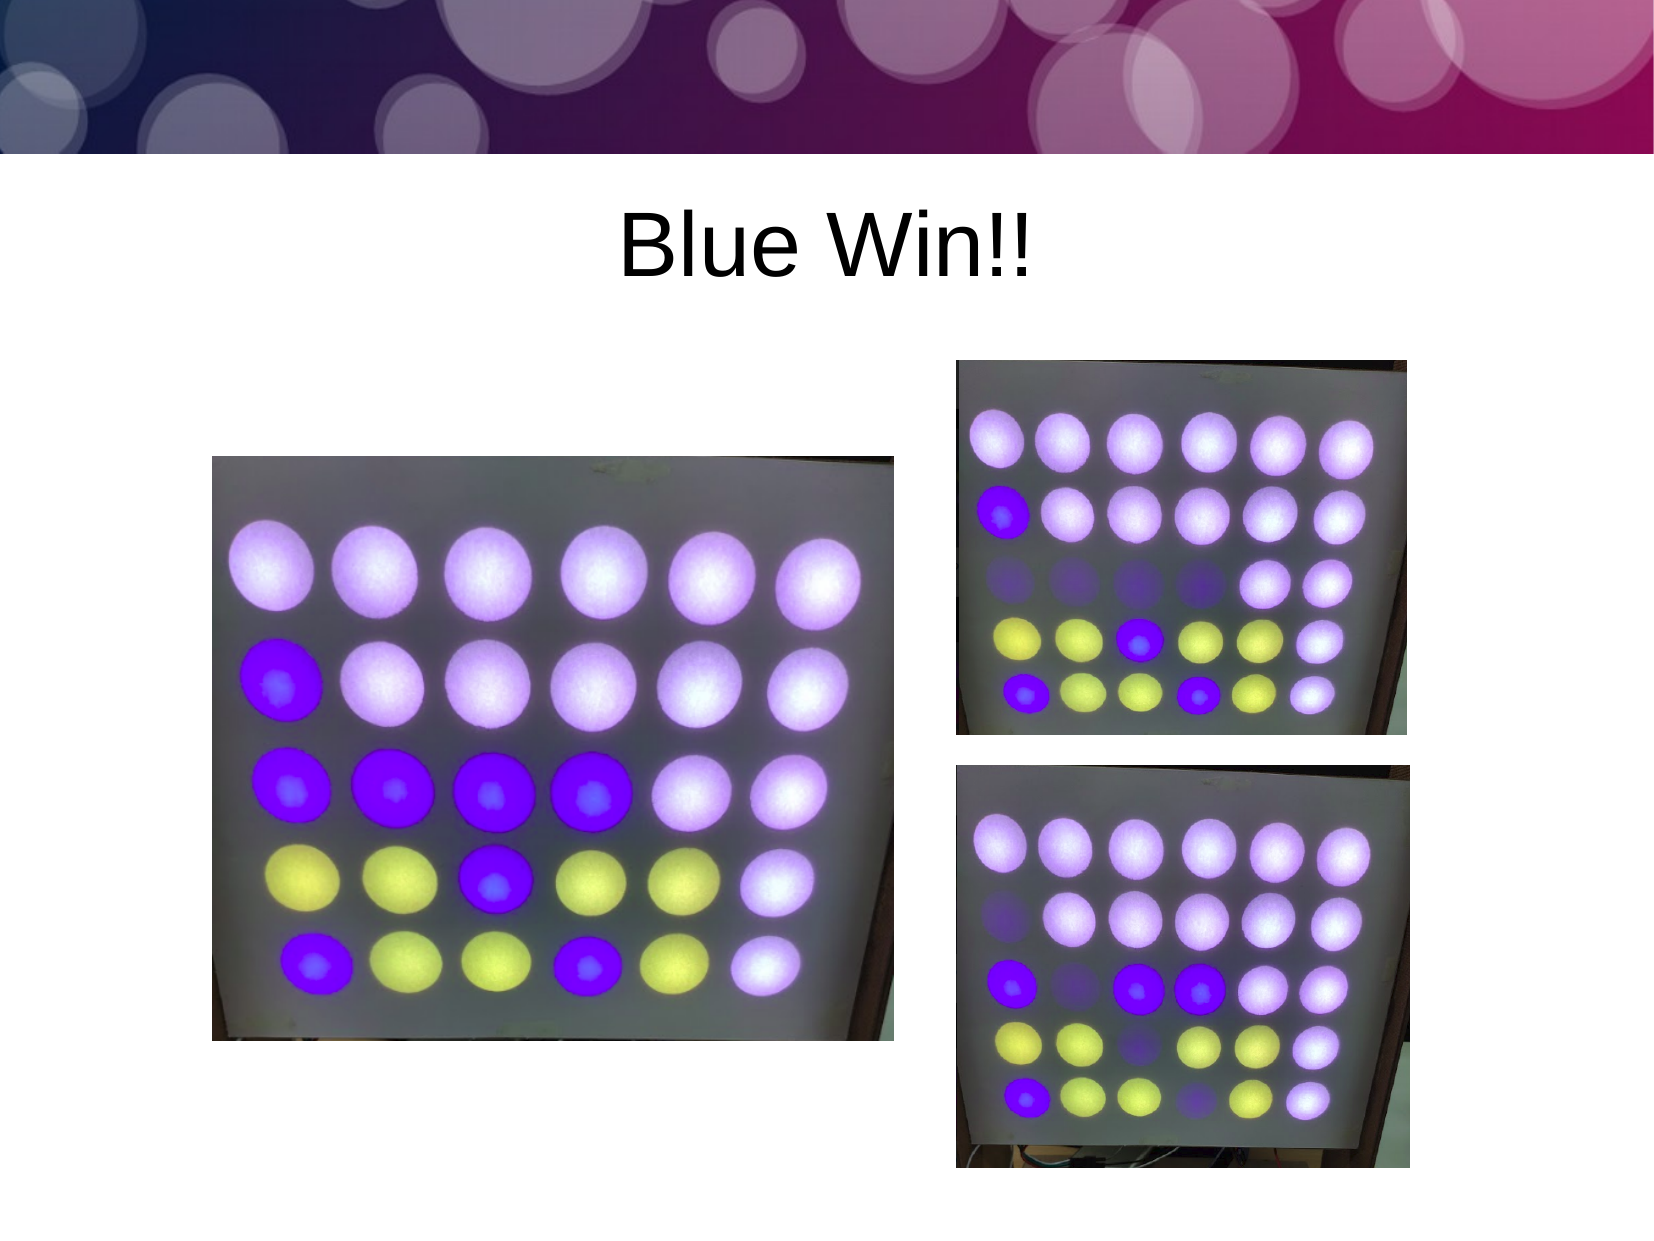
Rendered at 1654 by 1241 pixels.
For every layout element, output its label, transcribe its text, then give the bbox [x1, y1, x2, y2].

title Blue Win!! [82, 159, 1571, 331]
picture [212, 456, 894, 1041]
picture [956, 765, 1410, 1168]
picture [956, 360, 1407, 736]
picture [0, 0, 1654, 154]
